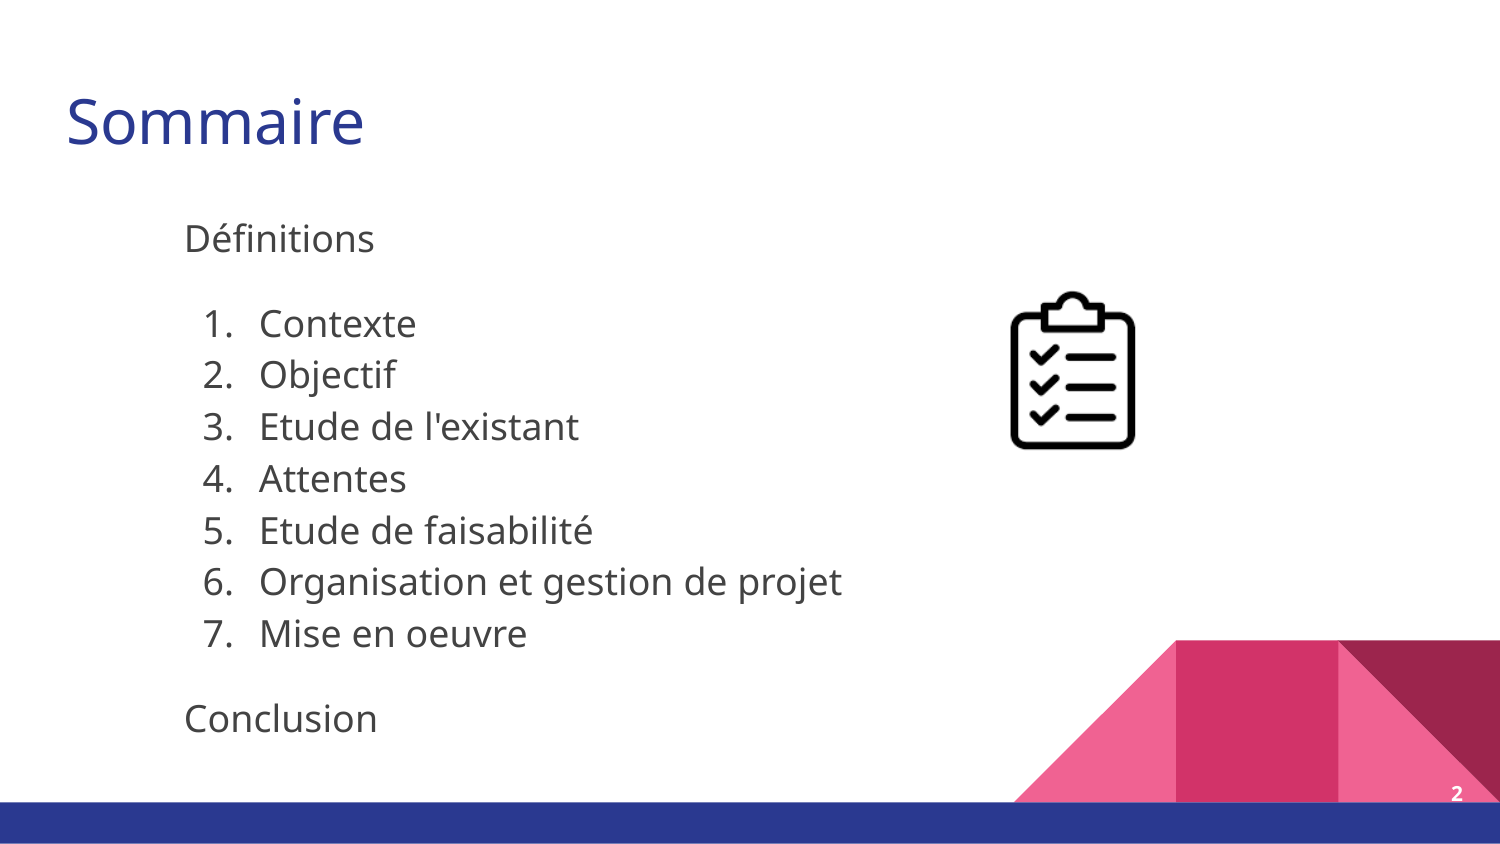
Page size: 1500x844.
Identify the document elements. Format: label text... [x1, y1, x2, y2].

list Définitions Contexte Objectif Etude de l'existant Attentes Etude de faisabilité Organisation et gestion de projet Mise en oeuvre Conclusion [169, 192, 904, 751]
title Sommaire [51, 67, 476, 167]
slide_number <number> [1387, 762, 1478, 828]
picture [988, 283, 1153, 460]
